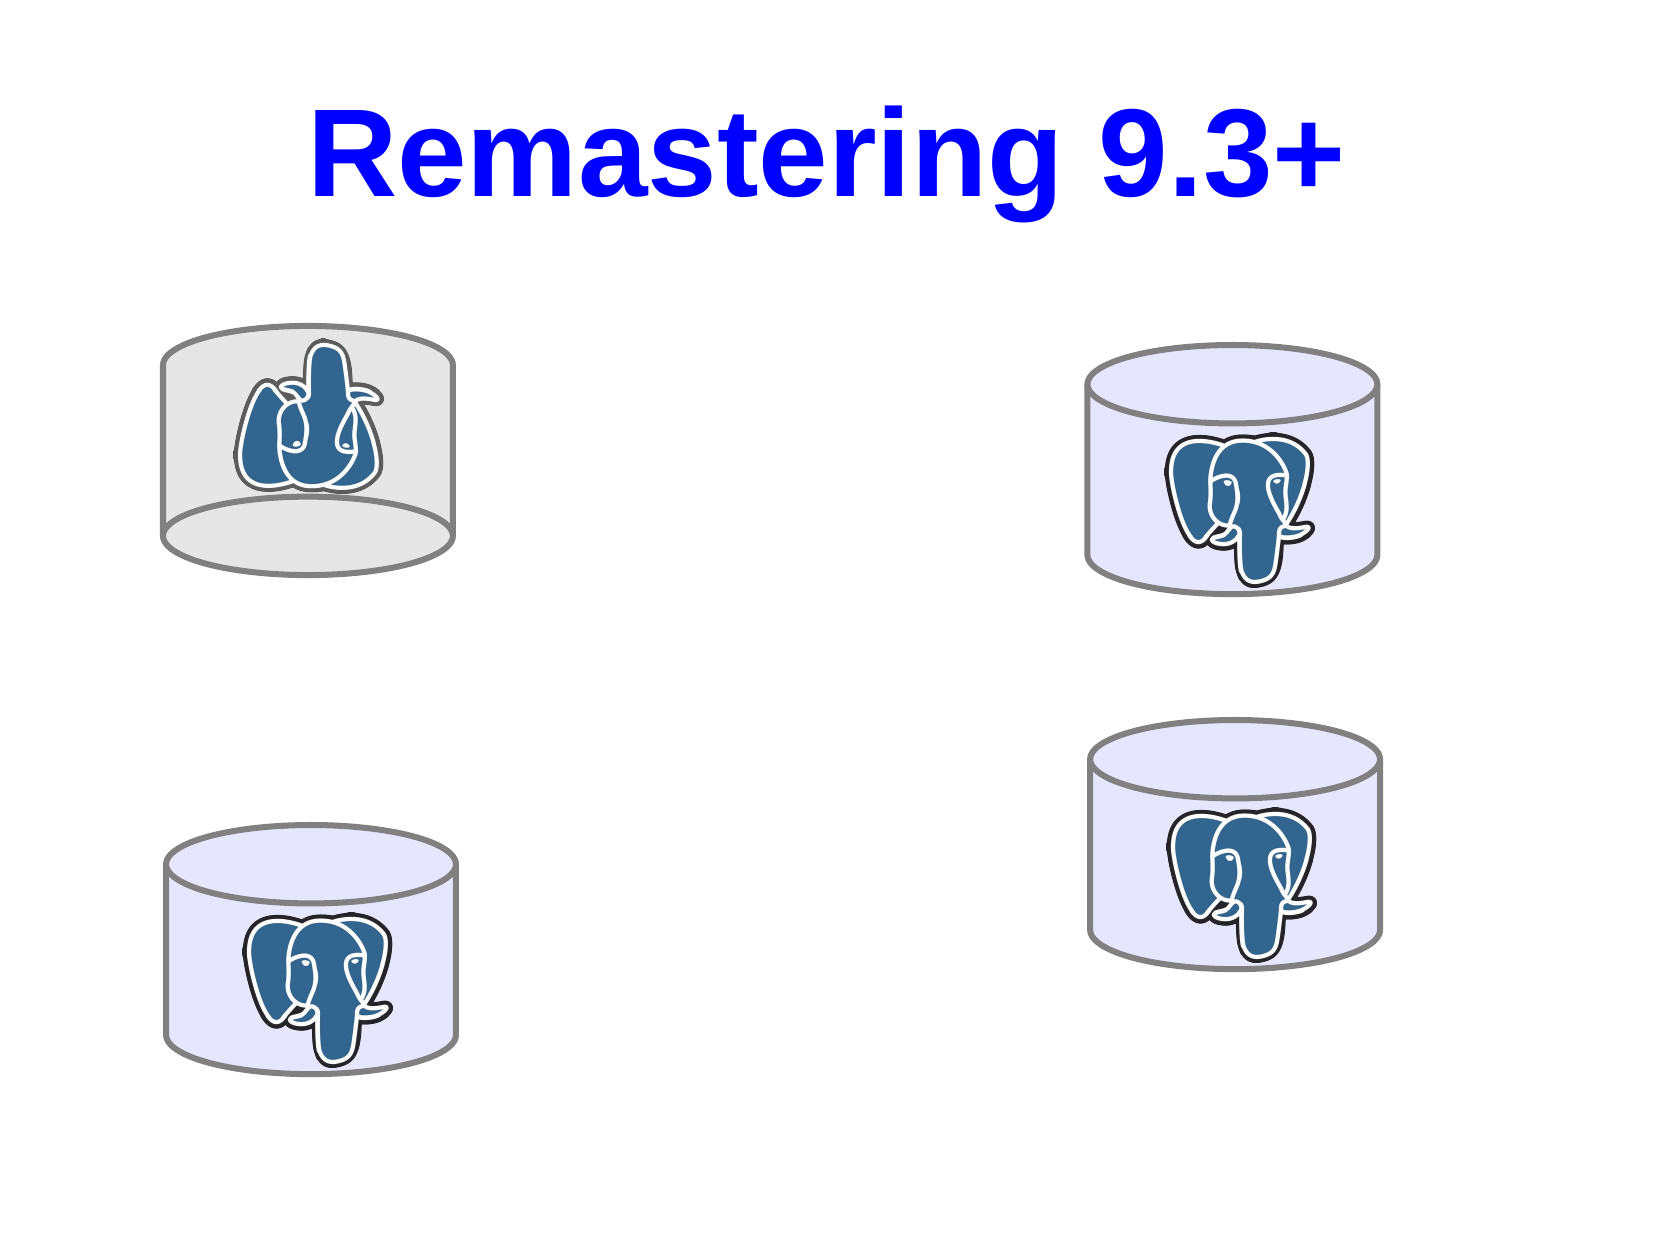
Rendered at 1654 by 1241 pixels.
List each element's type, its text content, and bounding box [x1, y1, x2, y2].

picture [233, 338, 384, 494]
picture [1164, 432, 1315, 588]
picture [1166, 807, 1317, 963]
text_box [1090, 720, 1381, 970]
picture [242, 912, 393, 1068]
text_box [162, 325, 453, 576]
text_box [1087, 345, 1378, 595]
title Remastering 9.3+ [82, 49, 1571, 257]
text_box [166, 825, 456, 1075]
